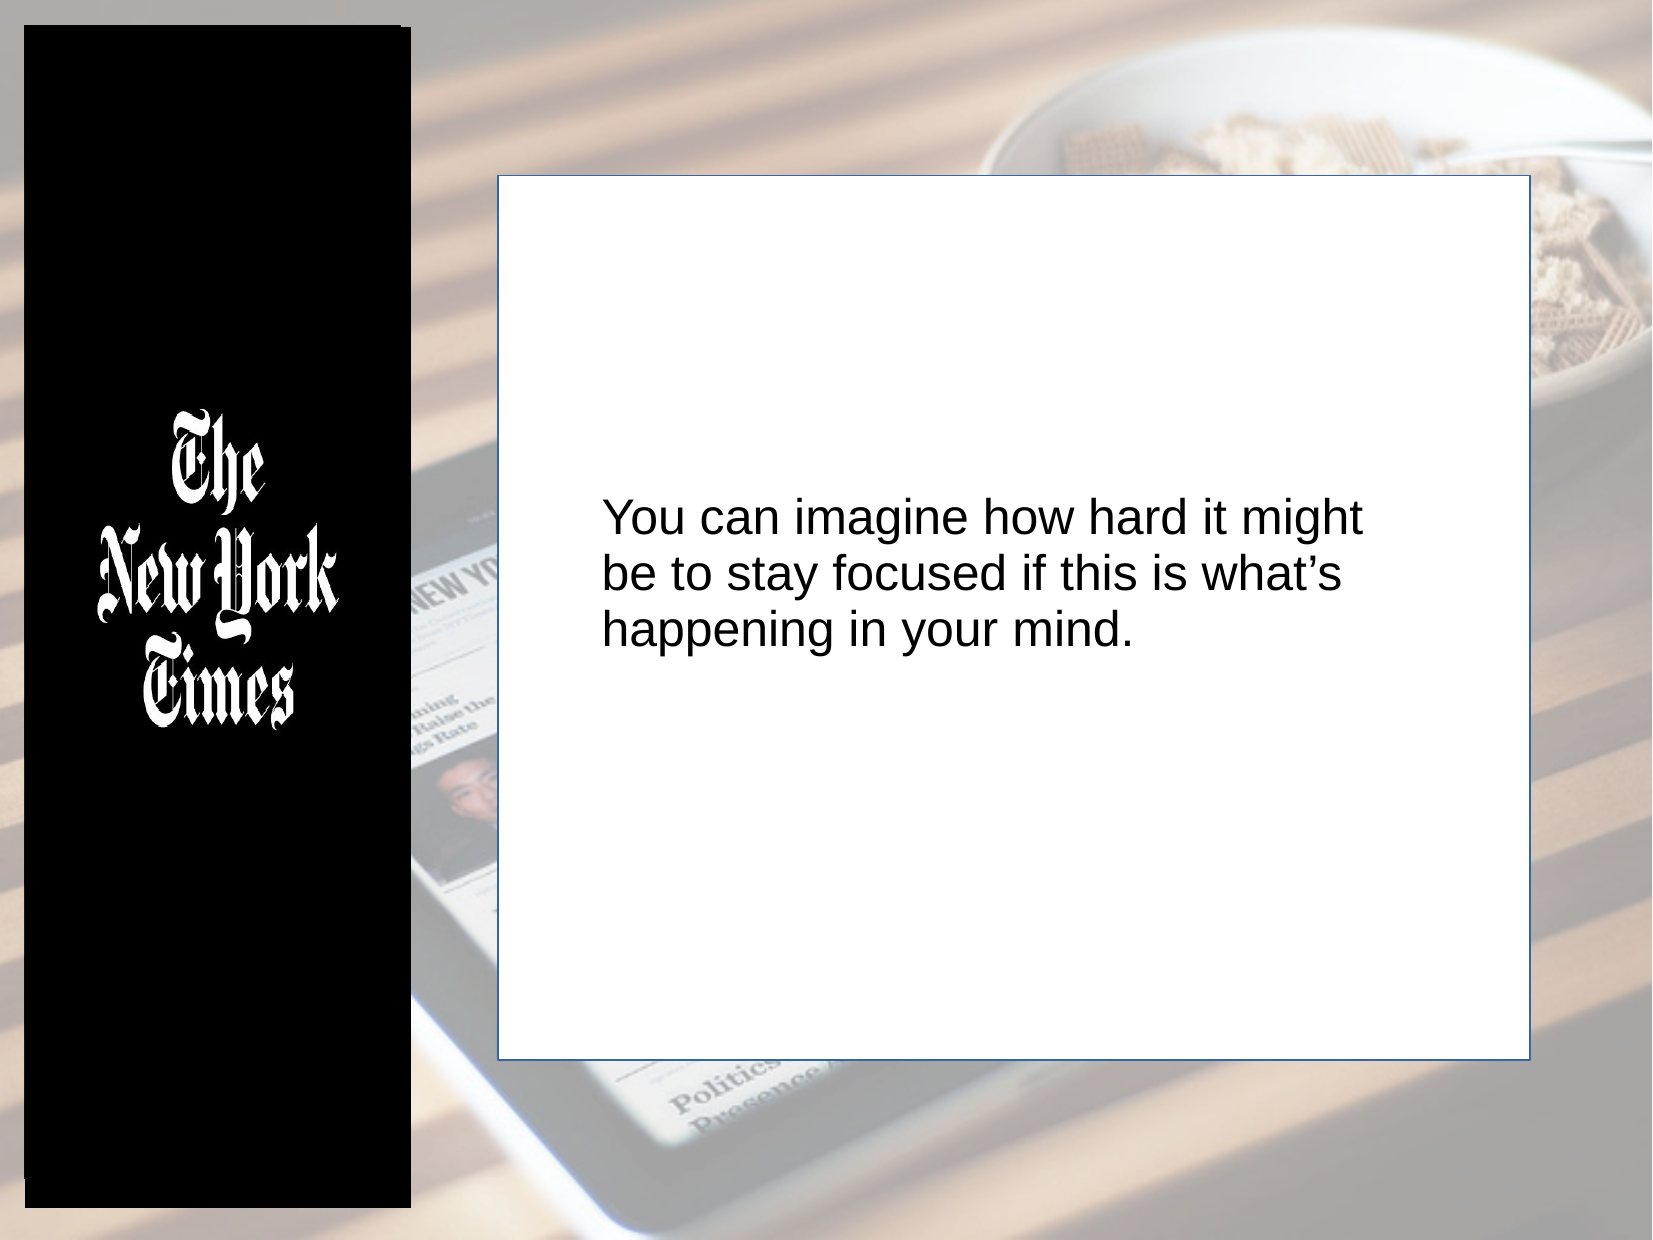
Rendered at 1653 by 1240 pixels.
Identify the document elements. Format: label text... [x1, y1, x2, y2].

text_box You can imagine how hard it might be to stay focused if this is what’s happening in your mind. [586, 482, 1446, 721]
picture [0, 0, 1653, 1240]
